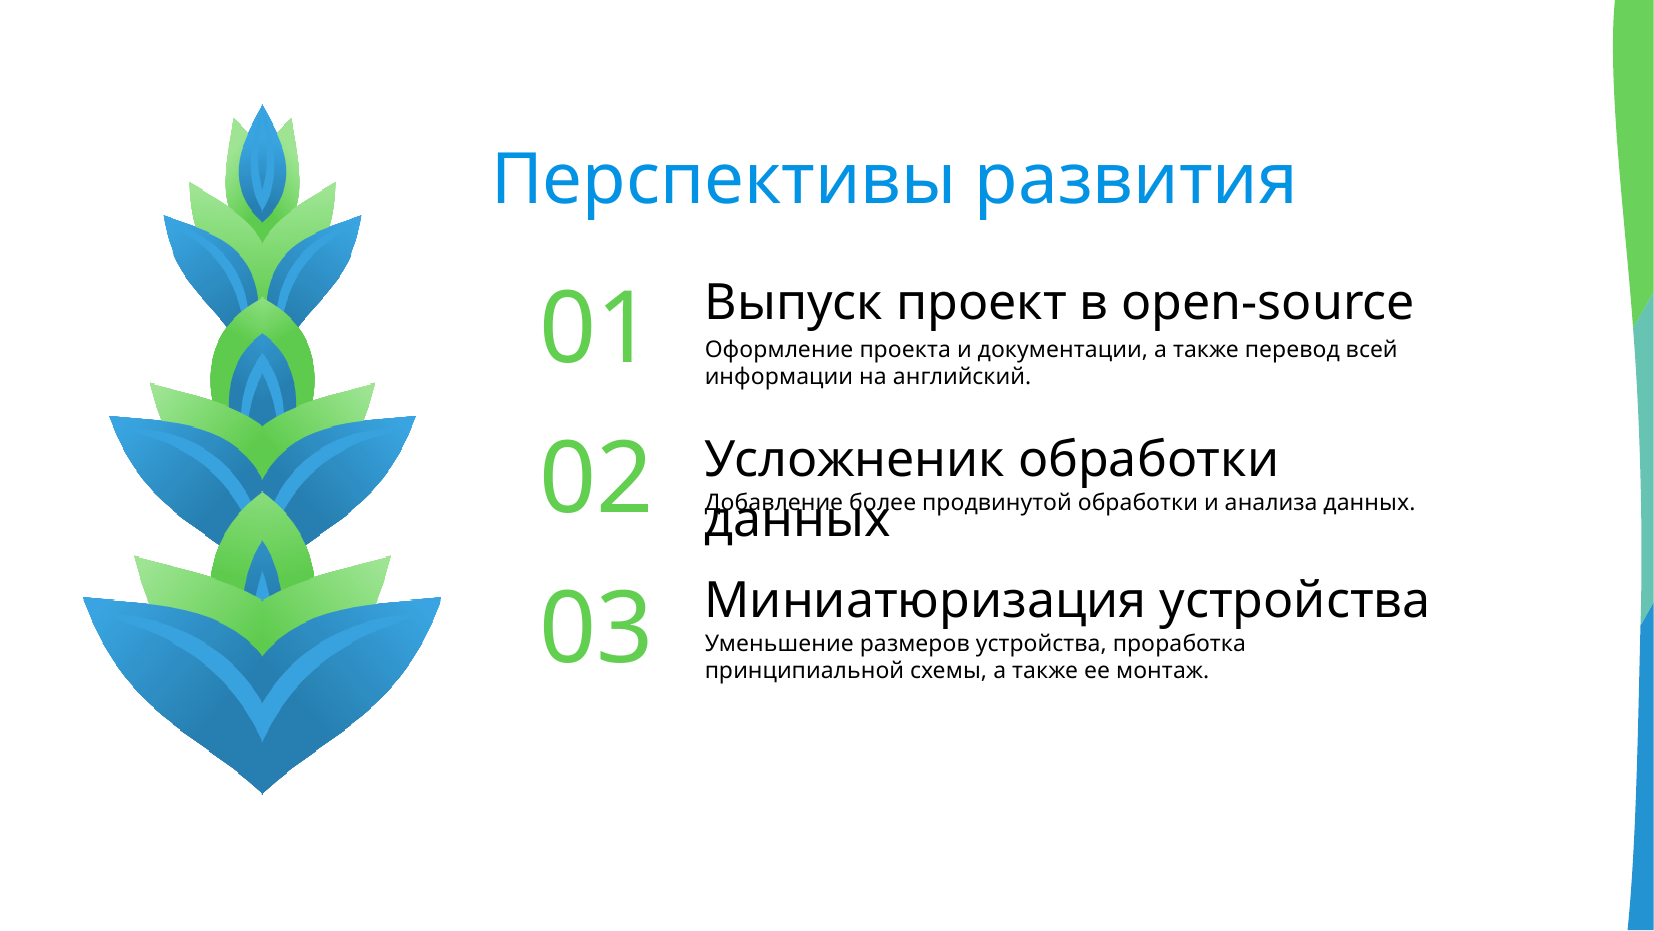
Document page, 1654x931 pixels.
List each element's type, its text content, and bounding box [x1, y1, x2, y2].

text_box 03 [524, 555, 681, 690]
text_box Оформление проекта и документации, а также перевод всей информации на английский. [690, 326, 1456, 397]
text_box 02 [524, 405, 681, 540]
text_box Перспективы развития [476, 125, 1654, 225]
text_box 01 [524, 255, 681, 390]
text_box Миниатюризация устройства [690, 559, 1636, 635]
text_box Усложненик обработки данных [690, 418, 1486, 554]
text_box Уменьшение размеров устройства, проработка принципиальной схемы, а также ее монтаж. [690, 621, 1456, 692]
text_box Добавление более продвинутой обработки и анализа данных. [690, 480, 1456, 523]
text_box Выпуск проект в open-source [690, 262, 1456, 326]
picture [83, 104, 441, 796]
